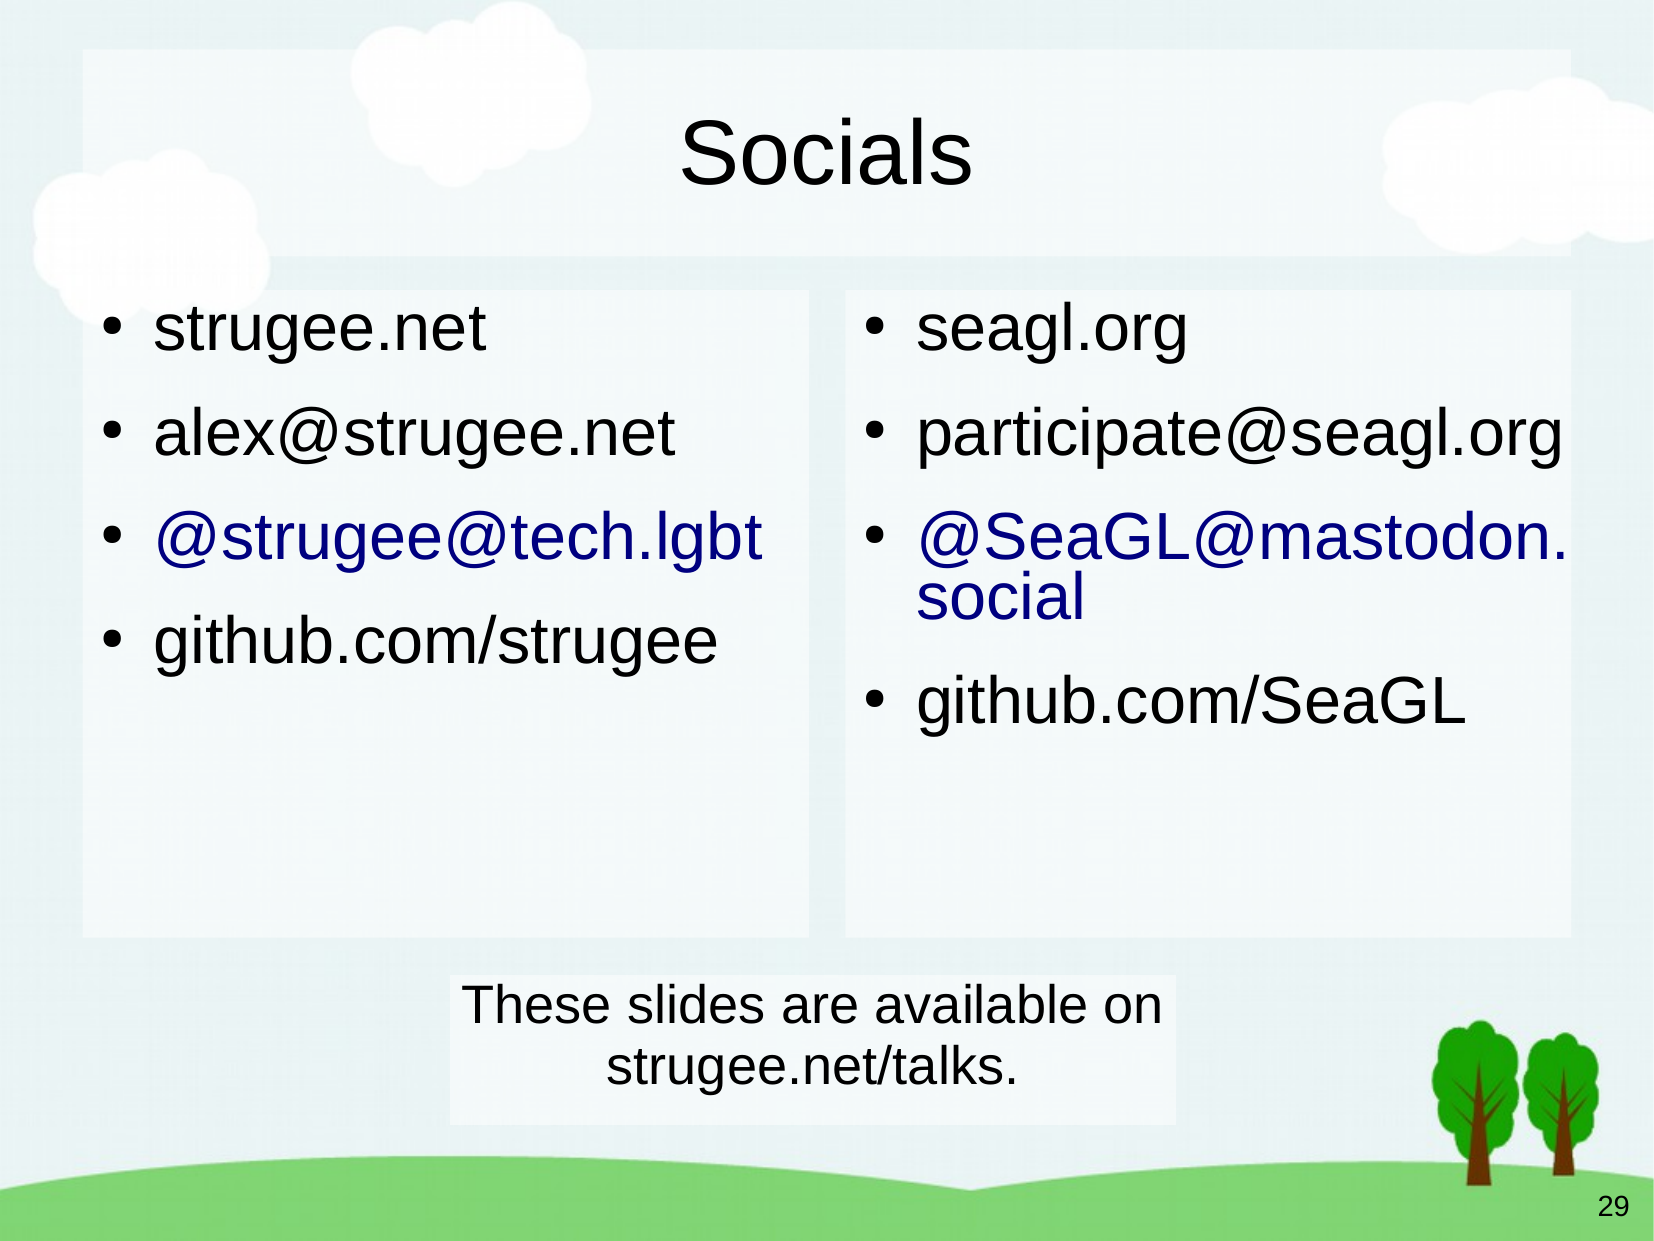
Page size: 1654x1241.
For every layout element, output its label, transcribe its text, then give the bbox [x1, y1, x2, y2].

picture [0, 0, 1654, 1241]
list seagl.org participate@seagl.org @SeaGL@mastodon.social github.com/SeaGL [845, 290, 1572, 938]
title Socials [82, 49, 1571, 257]
list strugee.net alex@strugee.net @strugee@tech.lgbt github.com/strugee [82, 290, 809, 938]
list These slides are available on strugee.net/talks. [450, 975, 1177, 1126]
